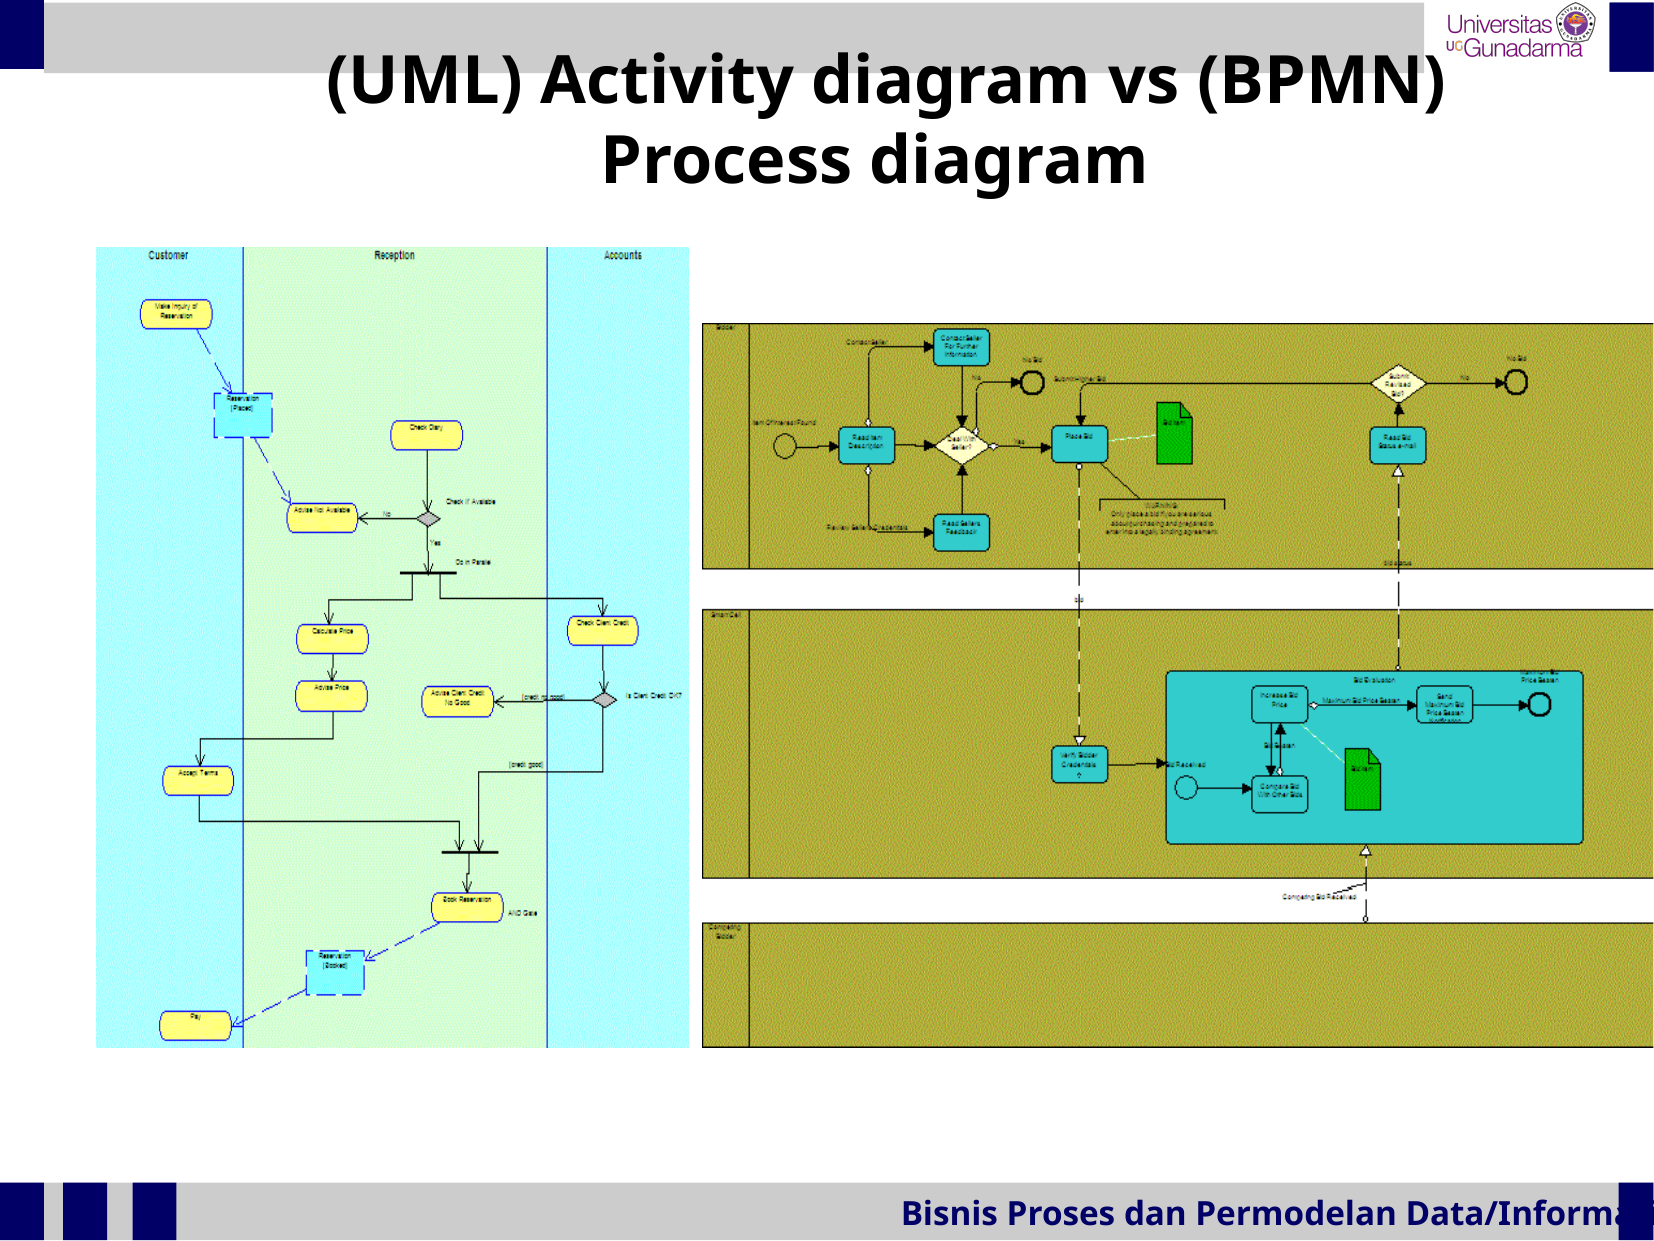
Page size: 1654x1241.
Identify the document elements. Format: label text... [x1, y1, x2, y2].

picture [1437, 2, 1610, 62]
title (UML) Activity diagram vs (BPMN) Process diagram [179, 27, 1571, 207]
picture [702, 323, 1654, 1048]
picture [96, 247, 689, 1048]
